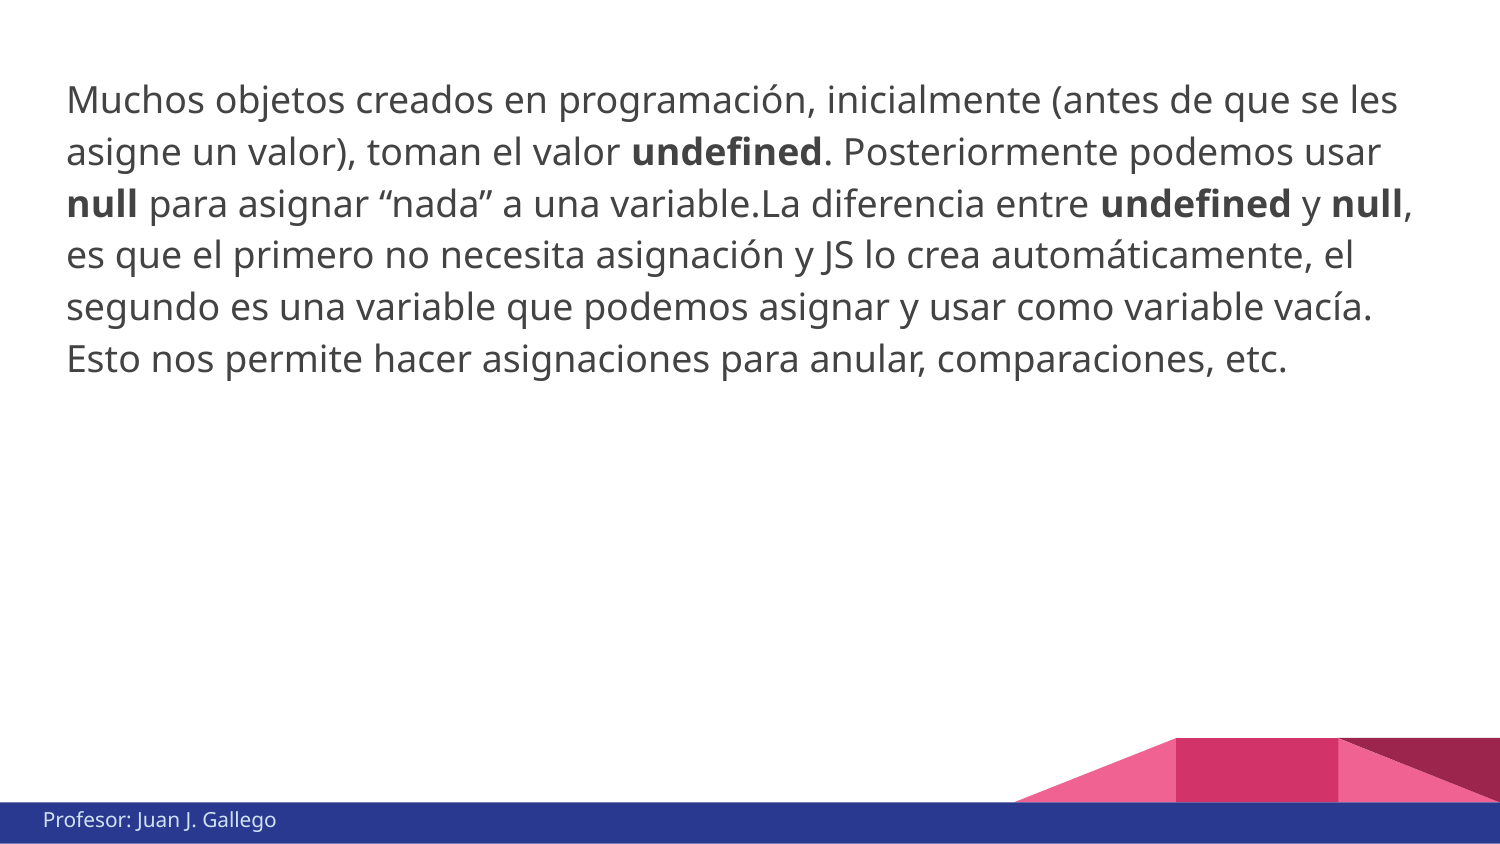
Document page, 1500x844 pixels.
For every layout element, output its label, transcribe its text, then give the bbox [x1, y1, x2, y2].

list Muchos objetos creados en programación, inicialmente (antes de que se les asigne un valor), toman el valor undefined. Posteriormente podemos usar null para asignar “nada” a una variable.La diferencia entre undefined y null, es que el primero no necesita asignación y JS lo crea automáticamente, el segundo es una variable que podemos asignar y usar como variable vacía. Esto nos permite hacer asignaciones para anular, comparaciones, etc. [51, 54, 1449, 750]
